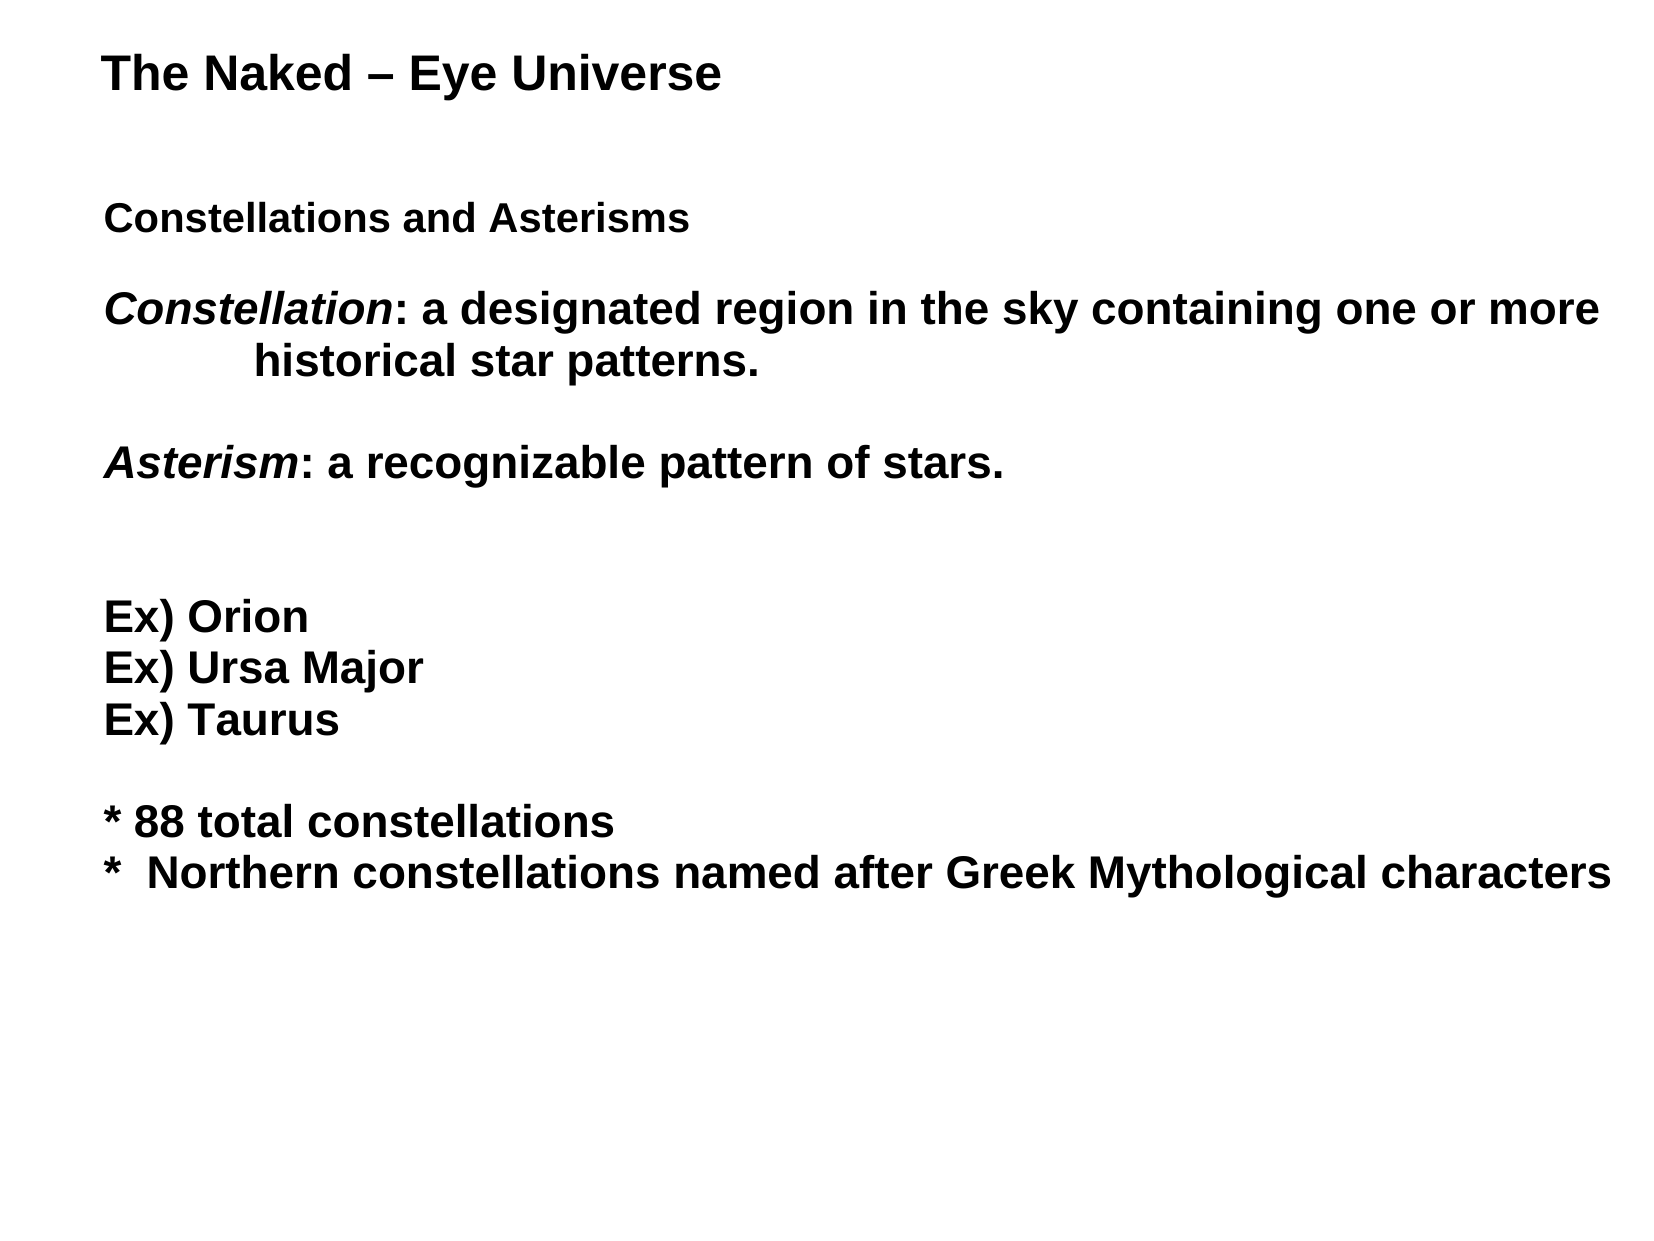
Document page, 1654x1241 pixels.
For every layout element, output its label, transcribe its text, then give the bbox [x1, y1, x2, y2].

text_box Constellations and Asterisms Constellation: a designated region in the sky containing one or more historical star patterns. Asterism: a recognizable pattern of stars. Ex) Orion Ex) Ursa Major Ex) Taurus * 88 total constellations * Northern constellations named after Greek Mythological characters [88, 187, 1629, 958]
text_box The Naked – Eye Universe [85, 37, 738, 109]
